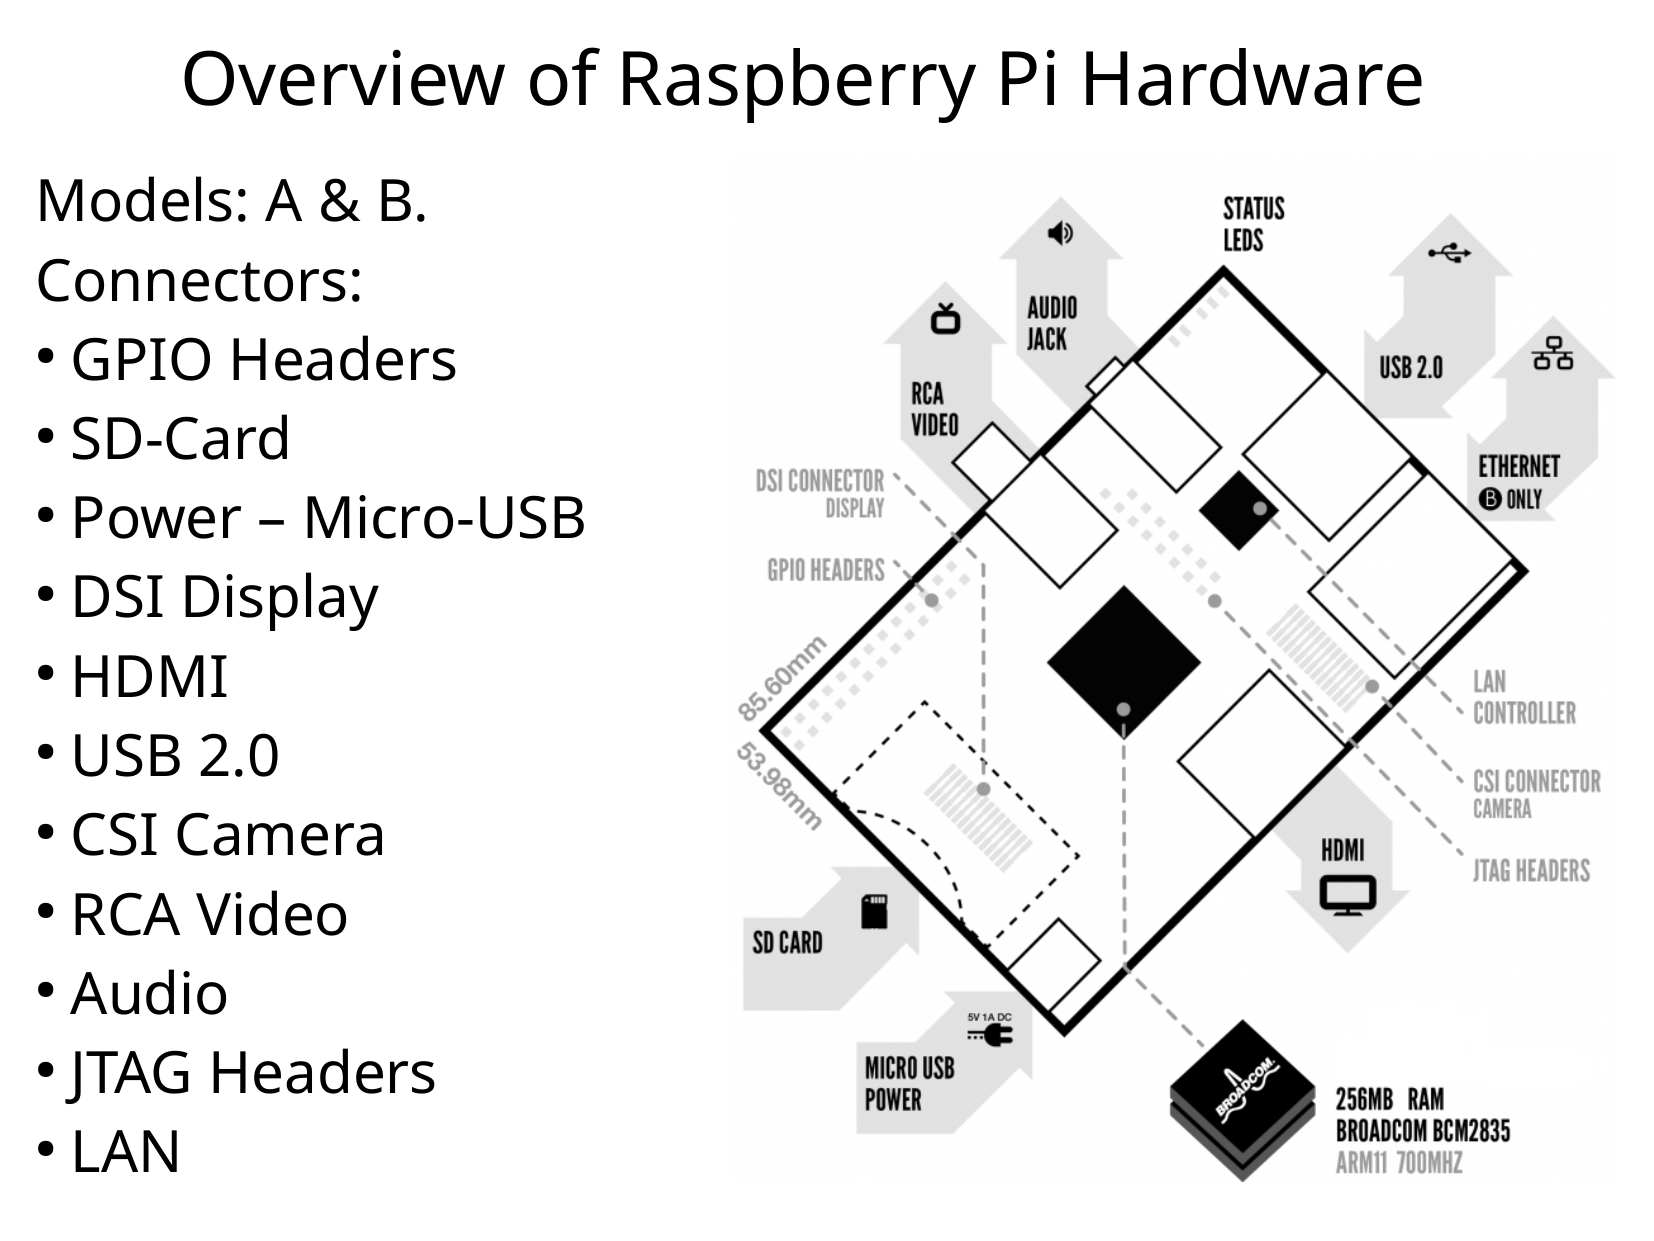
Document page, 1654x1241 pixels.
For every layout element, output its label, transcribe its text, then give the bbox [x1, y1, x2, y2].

title Overview of Raspberry Pi Hardware [59, 35, 1548, 118]
picture [731, 155, 1616, 1182]
subtitle Models: A & B. Connectors: GPIO Headers SD-Card Power – Micro-USB DSI Display HDMI USB 2.0 CSI Camera RCA Video Audio JTAG Headers LAN [35, 159, 708, 1193]
